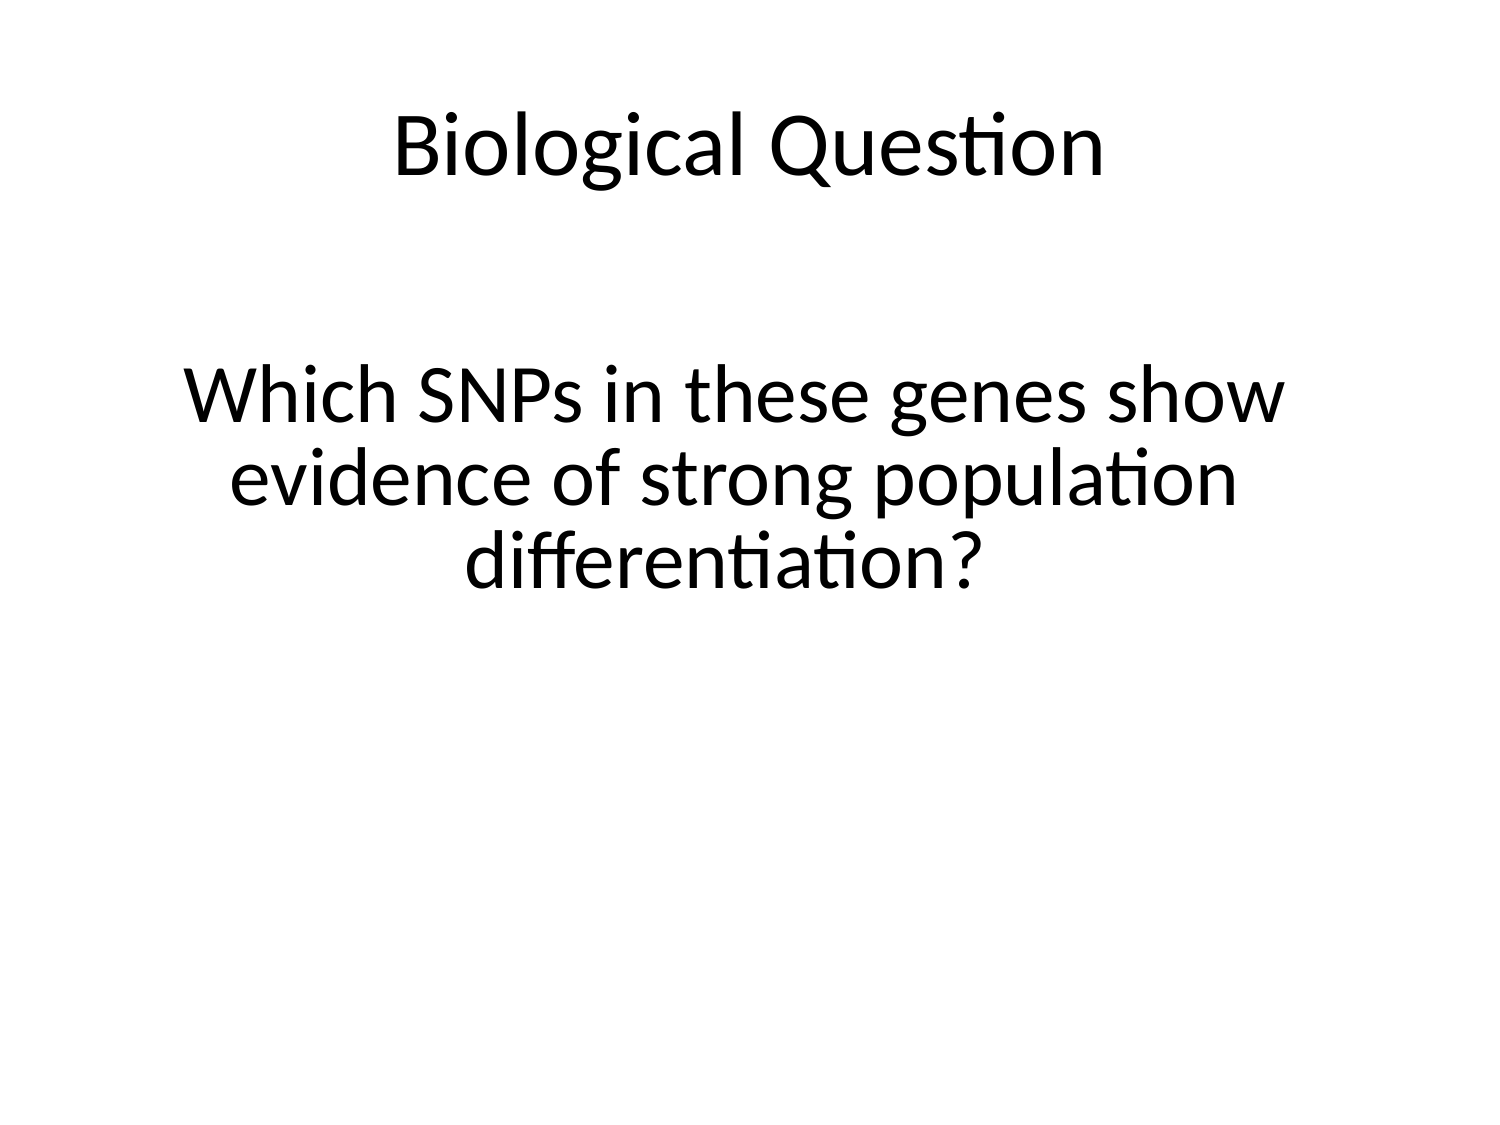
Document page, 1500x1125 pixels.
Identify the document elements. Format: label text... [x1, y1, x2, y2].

title Biological Question [74, 59, 1425, 247]
list Which SNPs in these genes show evidence of strong population differentiation? [75, 263, 1395, 916]
